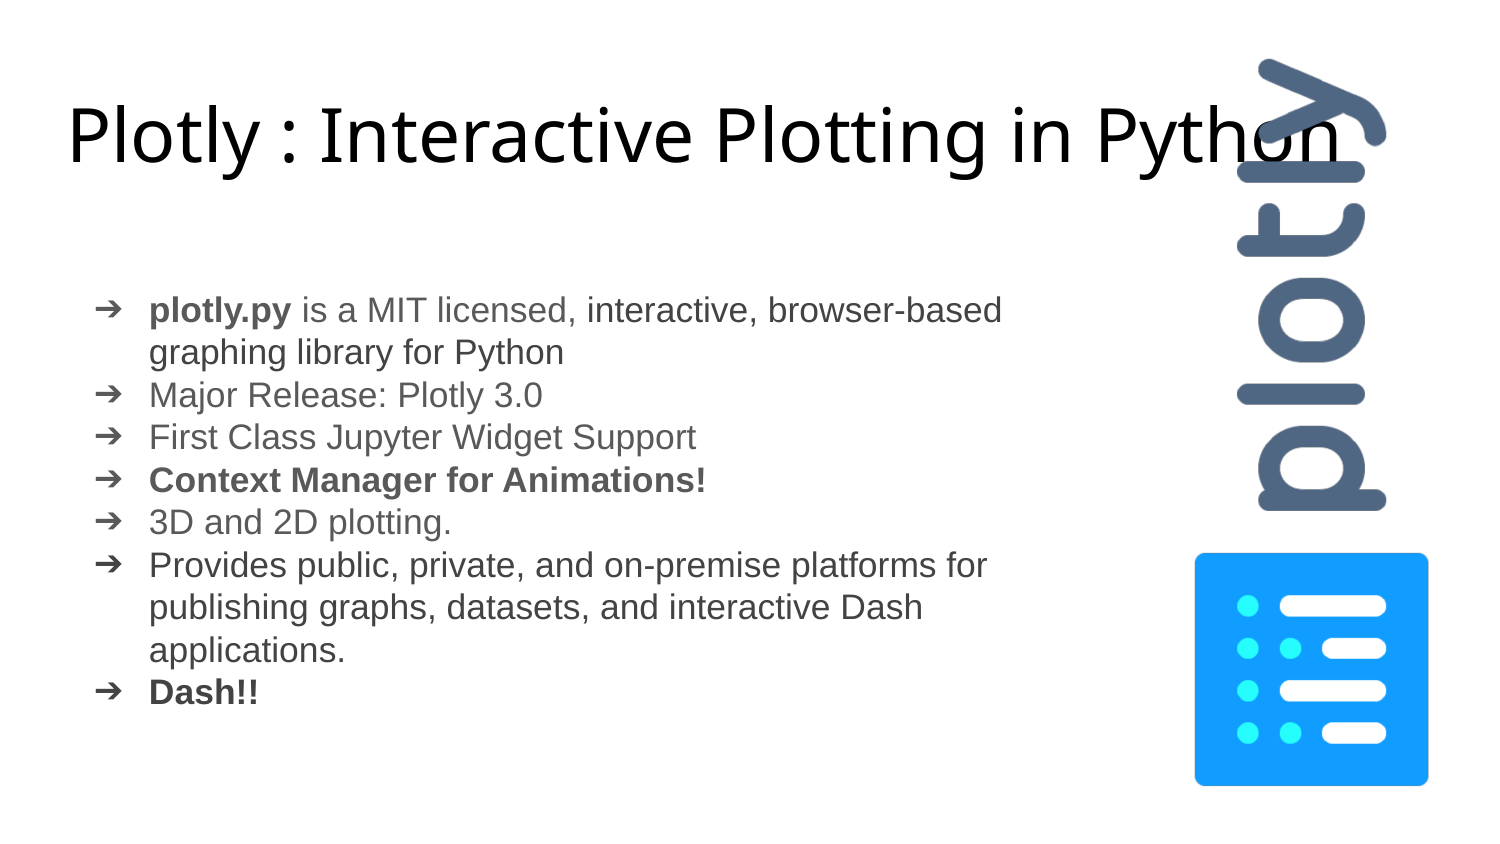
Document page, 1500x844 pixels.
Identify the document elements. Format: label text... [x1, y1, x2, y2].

picture [1152, 16, 1470, 828]
list plotly.py is a MIT licensed, interactive, browser-based graphing library for Python Major Release: Plotly 3.0 First Class Jupyter Widget Support Context Manager for Animations! 3D and 2D plotting. Provides public, private, and on-premise platforms for publishing graphs, datasets, and interactive Dash applications. Dash!! [59, 271, 1109, 796]
title Plotly : Interactive Plotting in Python [51, 72, 1152, 167]
